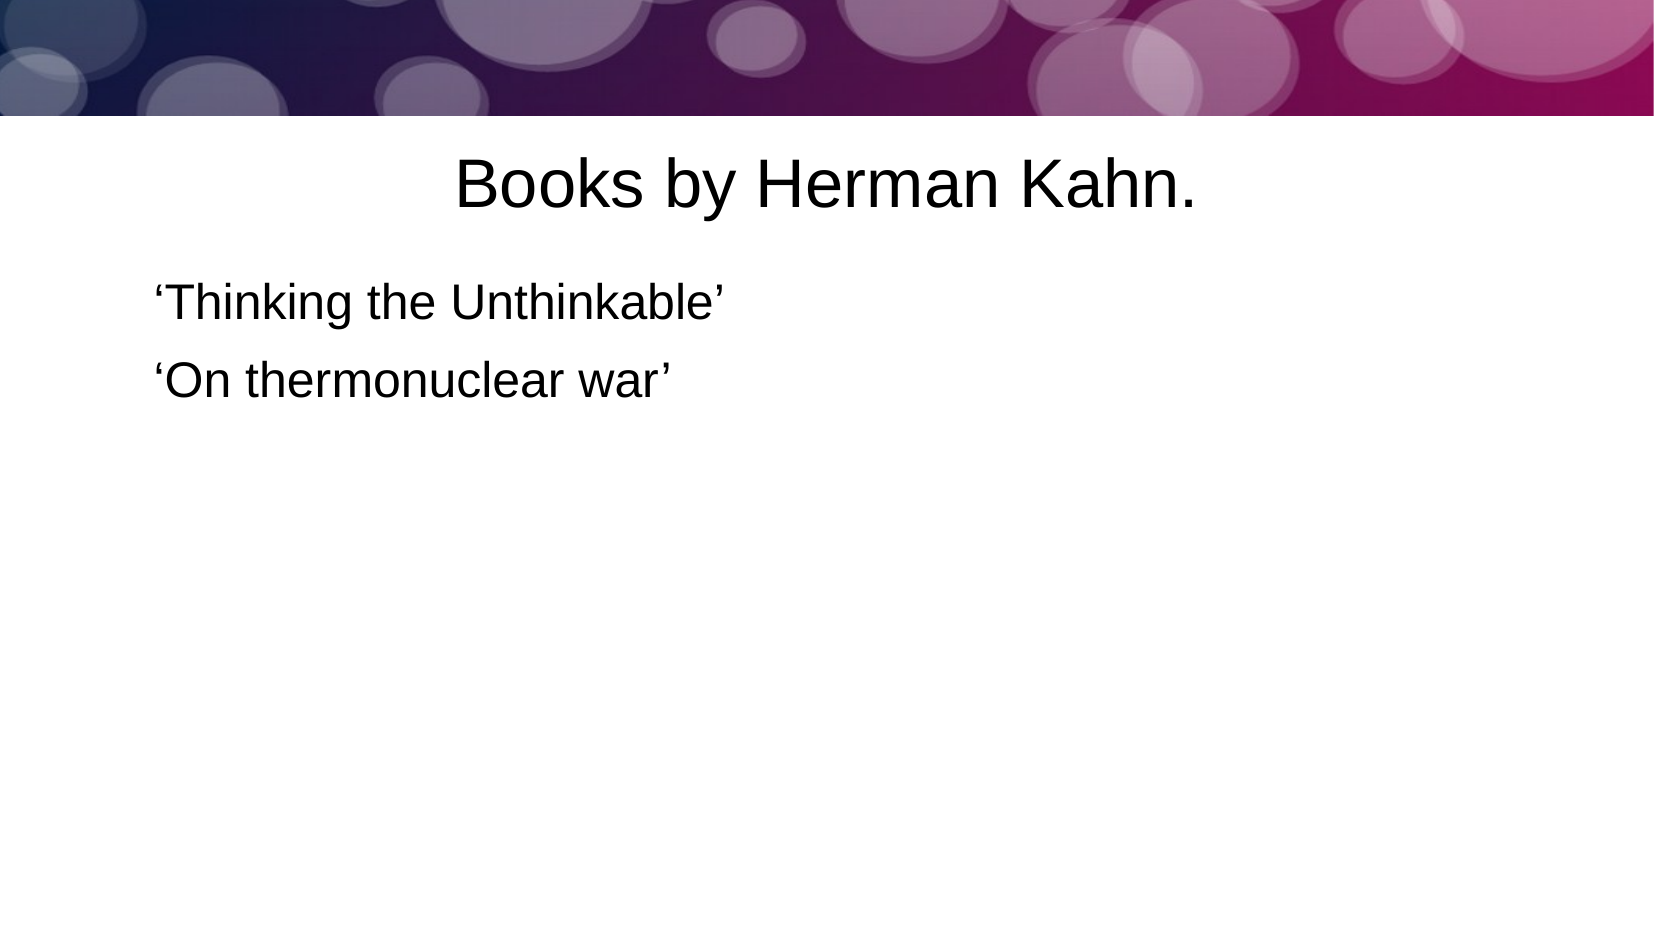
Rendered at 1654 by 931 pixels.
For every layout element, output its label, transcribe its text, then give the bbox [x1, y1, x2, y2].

title Books by Herman Kahn. [82, 119, 1571, 249]
list ‘Thinking the Unthinkable’ ‘On thermonuclear war’ [82, 274, 1571, 815]
picture [0, 0, 1654, 116]
